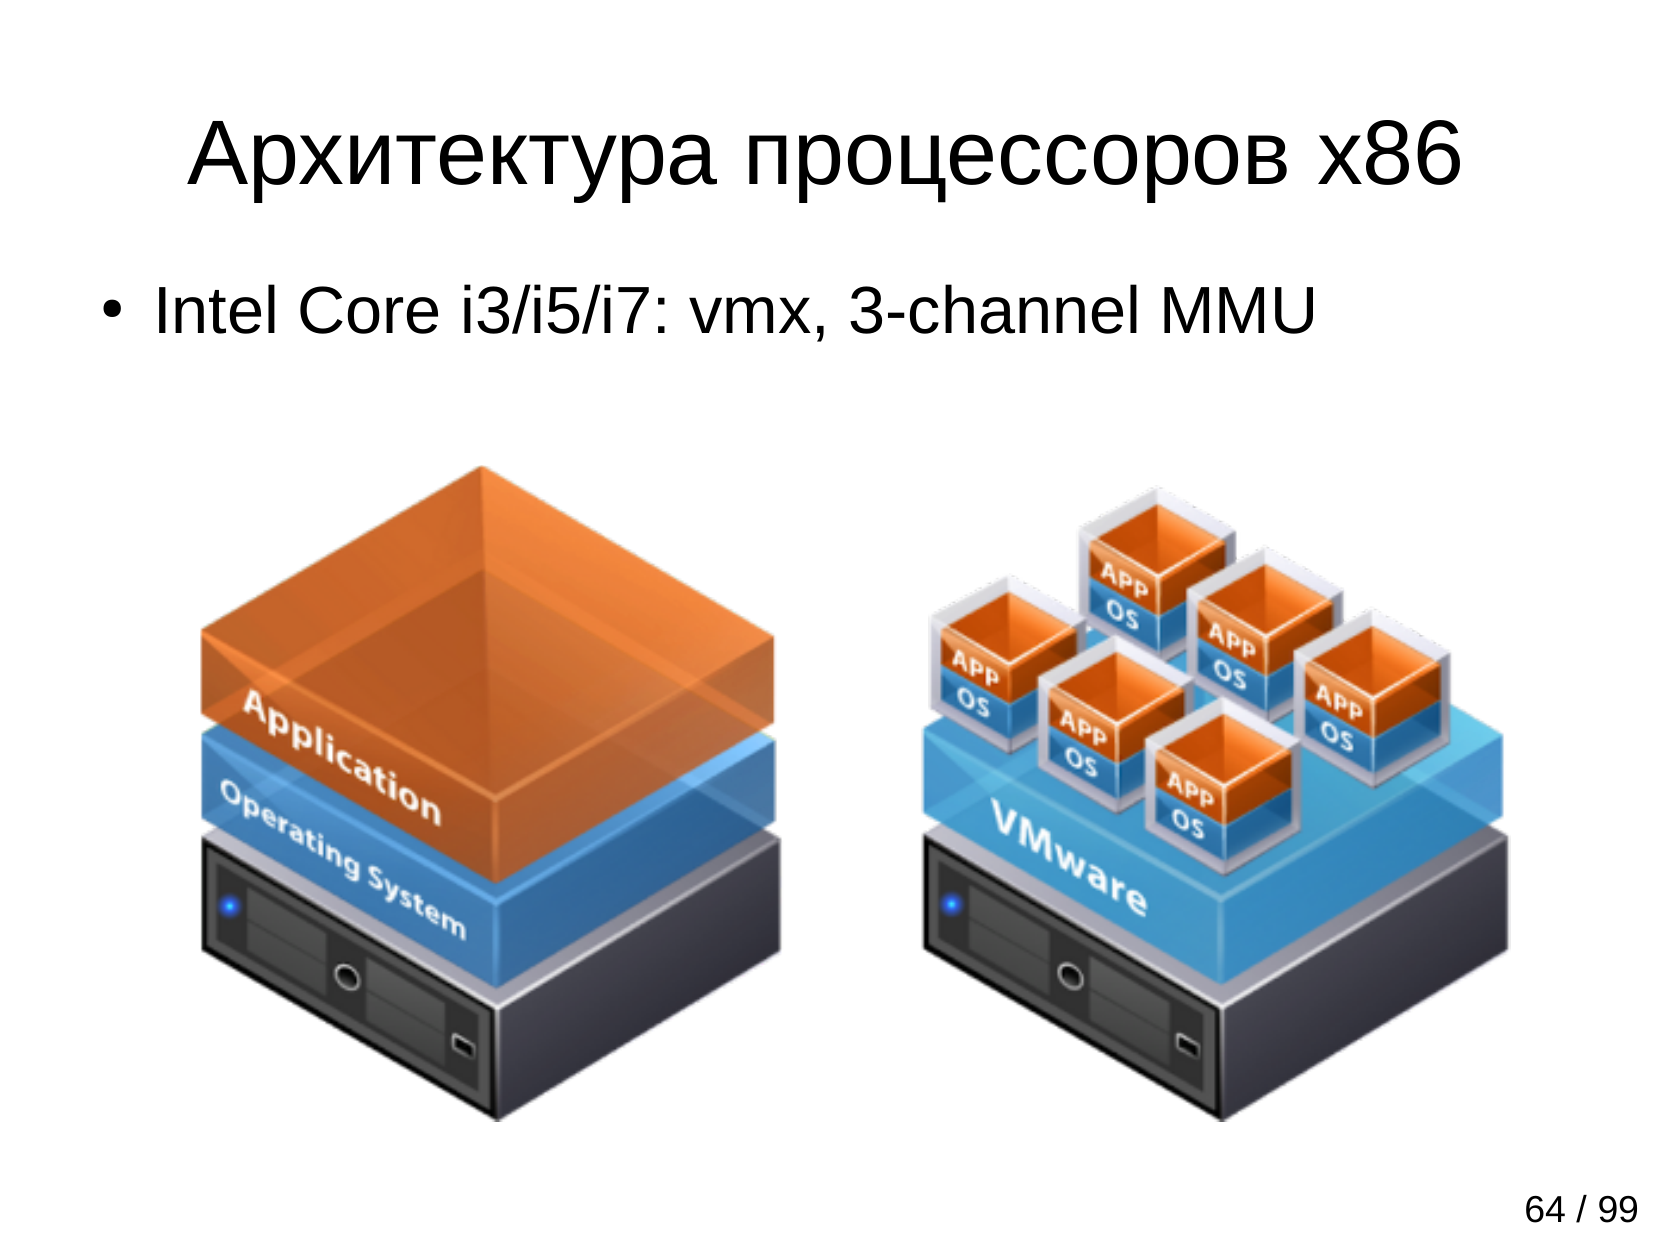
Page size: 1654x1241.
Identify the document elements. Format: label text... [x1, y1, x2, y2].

title Архитектура процессоров x86 [82, 49, 1571, 257]
picture [200, 465, 1511, 1123]
text_box <number> / 99 [1380, 1181, 1654, 1238]
list Intel Core i3/i5/i7: vmx, 3-channel MMU [82, 272, 1571, 993]
